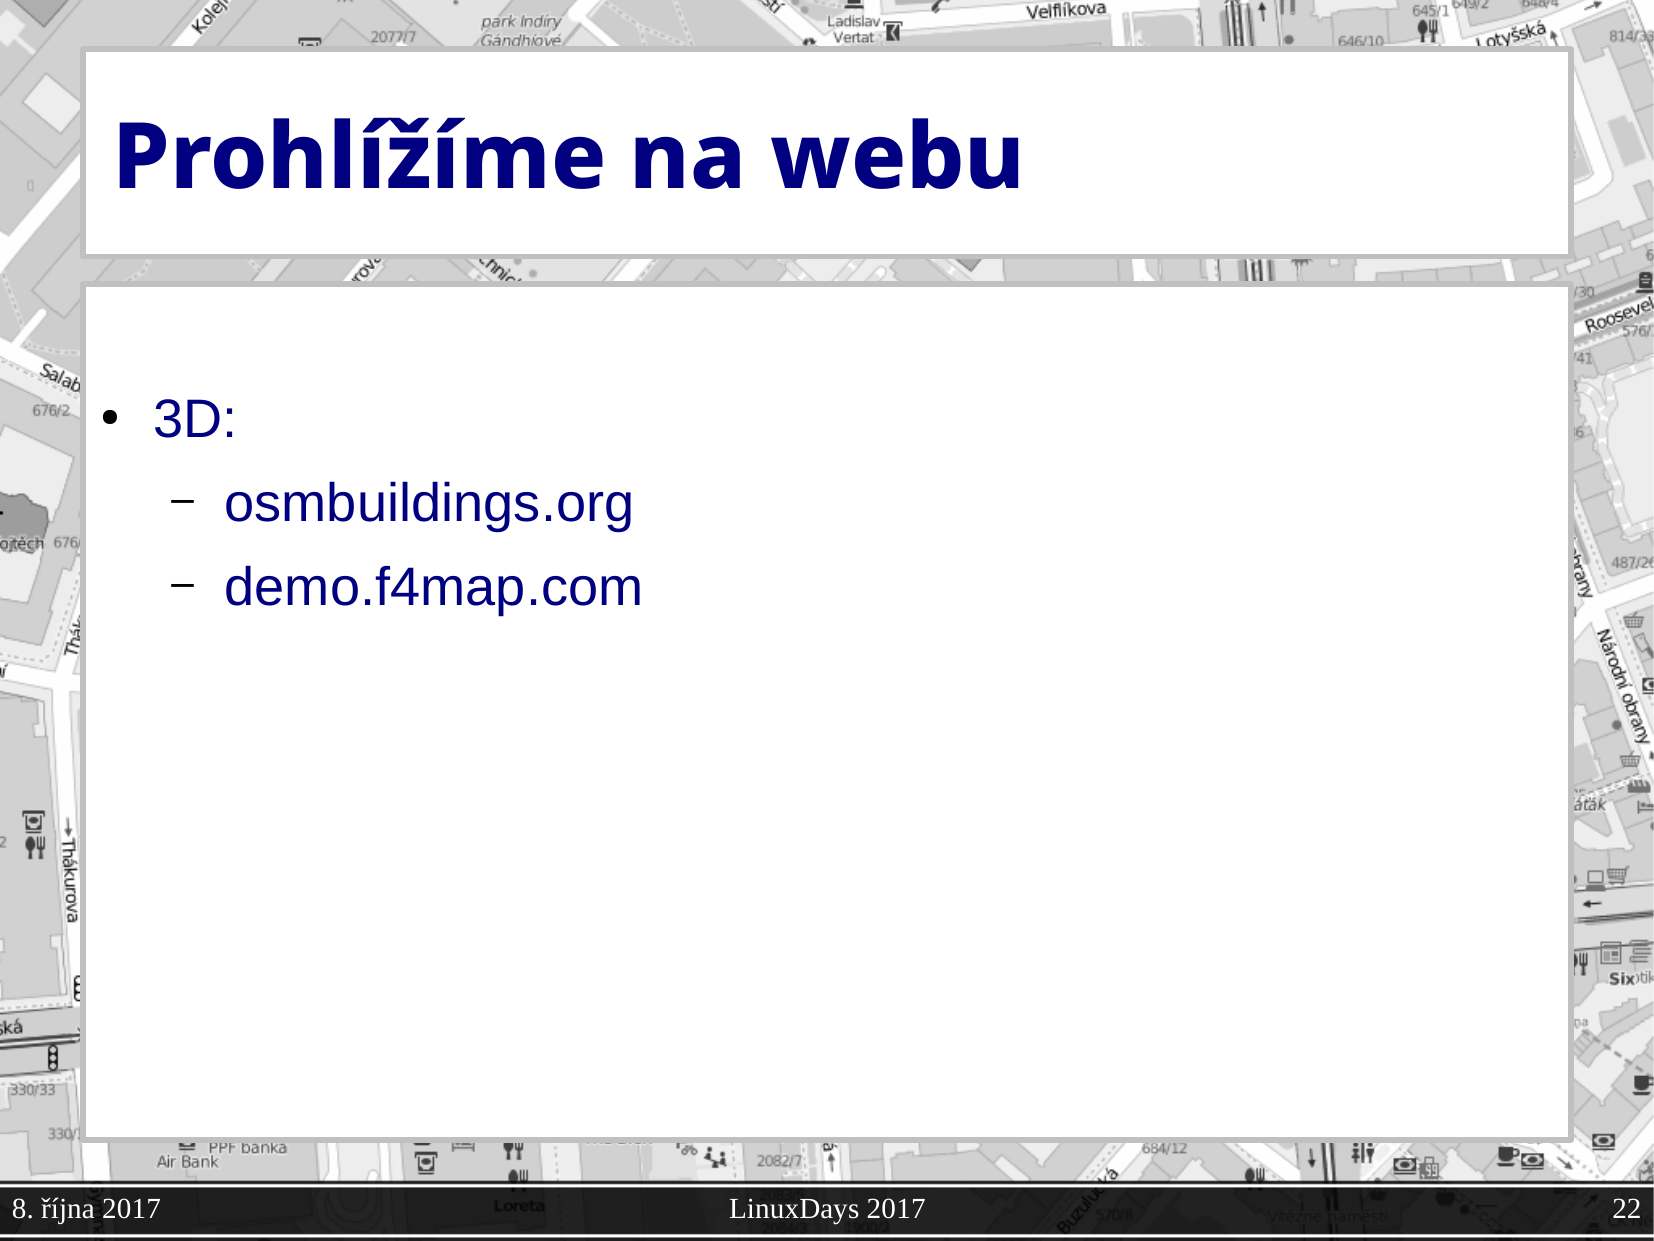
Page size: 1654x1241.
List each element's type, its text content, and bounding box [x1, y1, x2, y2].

picture [0, 0, 1654, 1241]
title Prohlížíme na webu [82, 49, 1571, 257]
list 3D: osmbuildings.org demo.f4map.com [82, 284, 1571, 1140]
